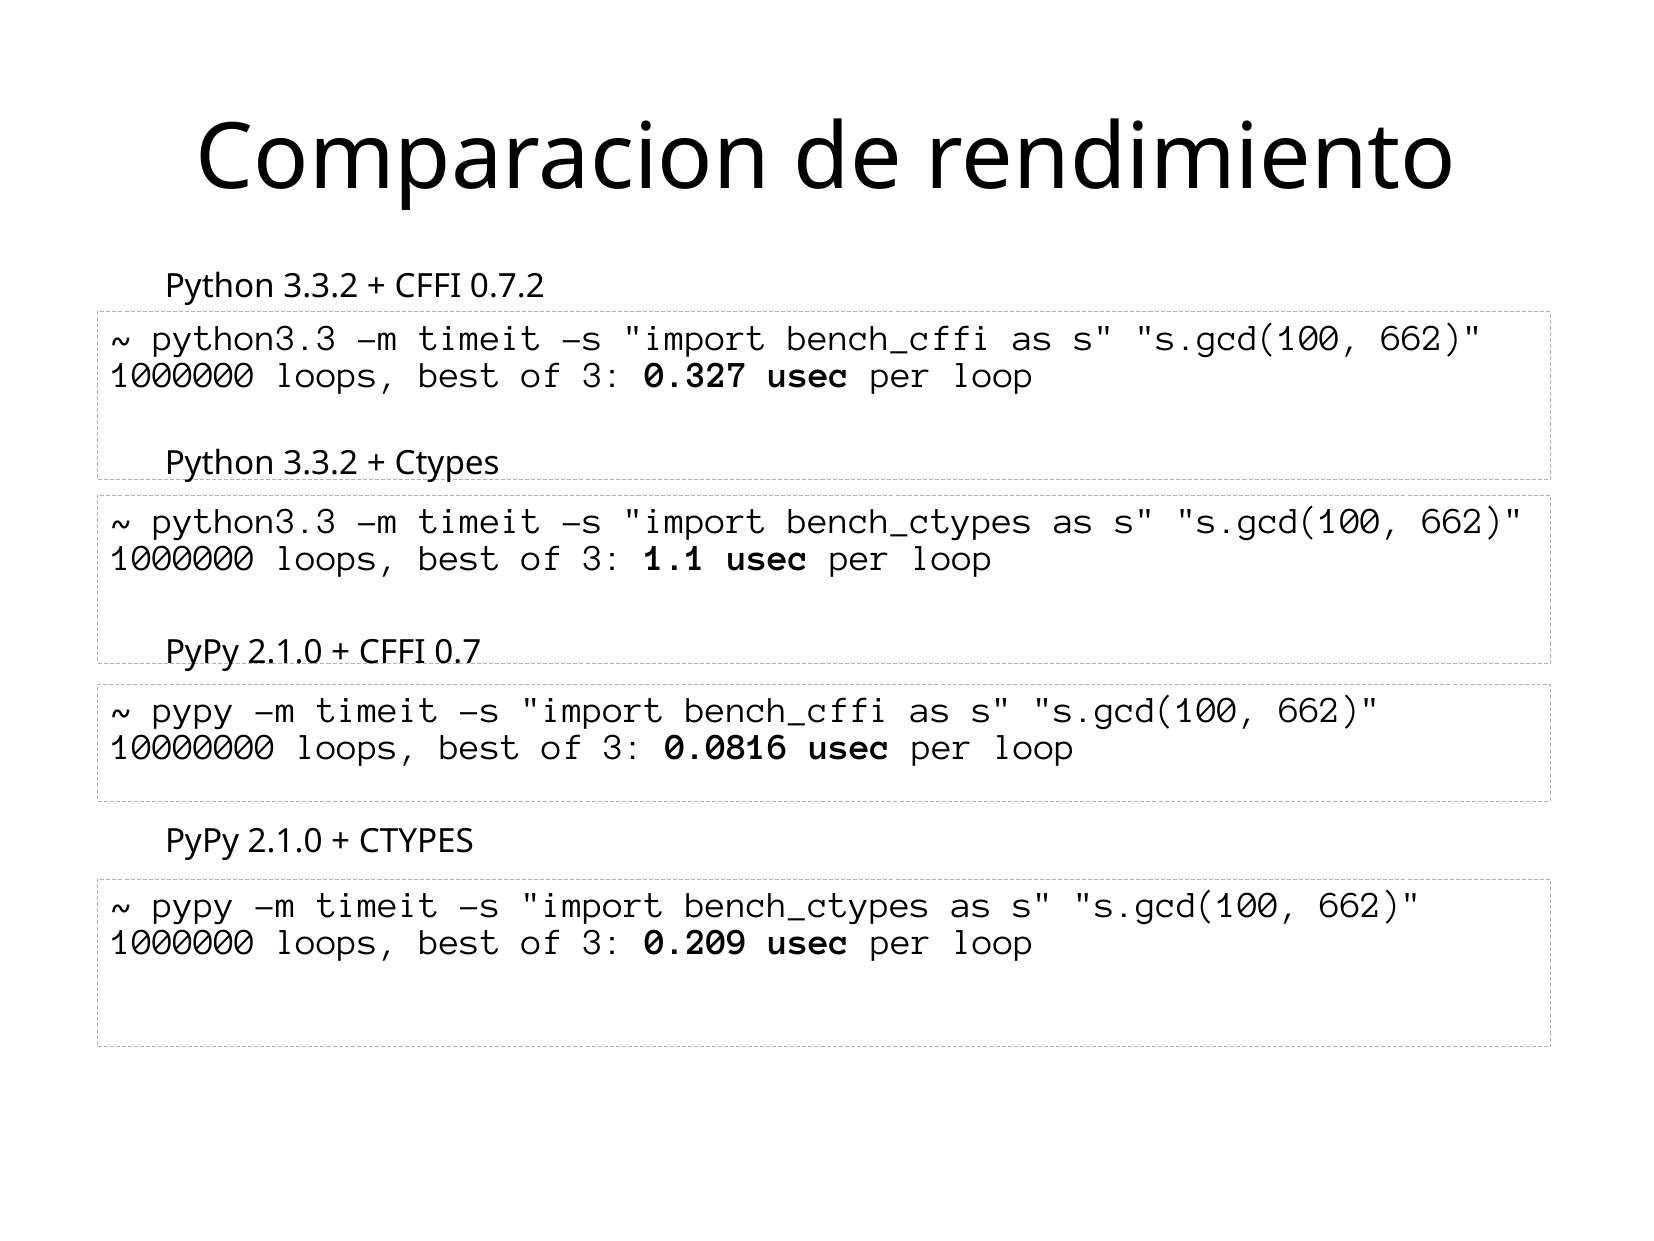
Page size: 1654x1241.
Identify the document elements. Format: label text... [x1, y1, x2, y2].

text_box PyPy 2.1.0 + CFFI 0.7 [150, 620, 483, 675]
text_box Python 3.3.2 + CFFI 0.7.2 [150, 254, 537, 309]
text_box ~ pypy -m timeit -s "import bench_ctypes as s" "s.gcd(100, 662)" 1000000 loops, best of 3: 0.209 usec per loop [97, 879, 1551, 969]
text_box PyPy 2.1.0 + CTYPES [150, 809, 484, 864]
text_box ~ python3.3 -m timeit -s "import bench_cffi as s" "s.gcd(100, 662)" 1000000 loops, best of 3: 0.327 usec per loop [97, 311, 1551, 402]
text_box Python 3.3.2 + Ctypes [150, 431, 492, 486]
title Comparacion de rendimiento [82, 49, 1571, 257]
text_box ~ pypy -m timeit -s "import bench_cffi as s" "s.gcd(100, 662)" 10000000 loops, best of 3: 0.0816 usec per loop [97, 684, 1551, 774]
text_box ~ python3.3 -m timeit -s "import bench_ctypes as s" "s.gcd(100, 662)" 1000000 loops, best of 3: 1.1 usec per loop [97, 495, 1551, 585]
